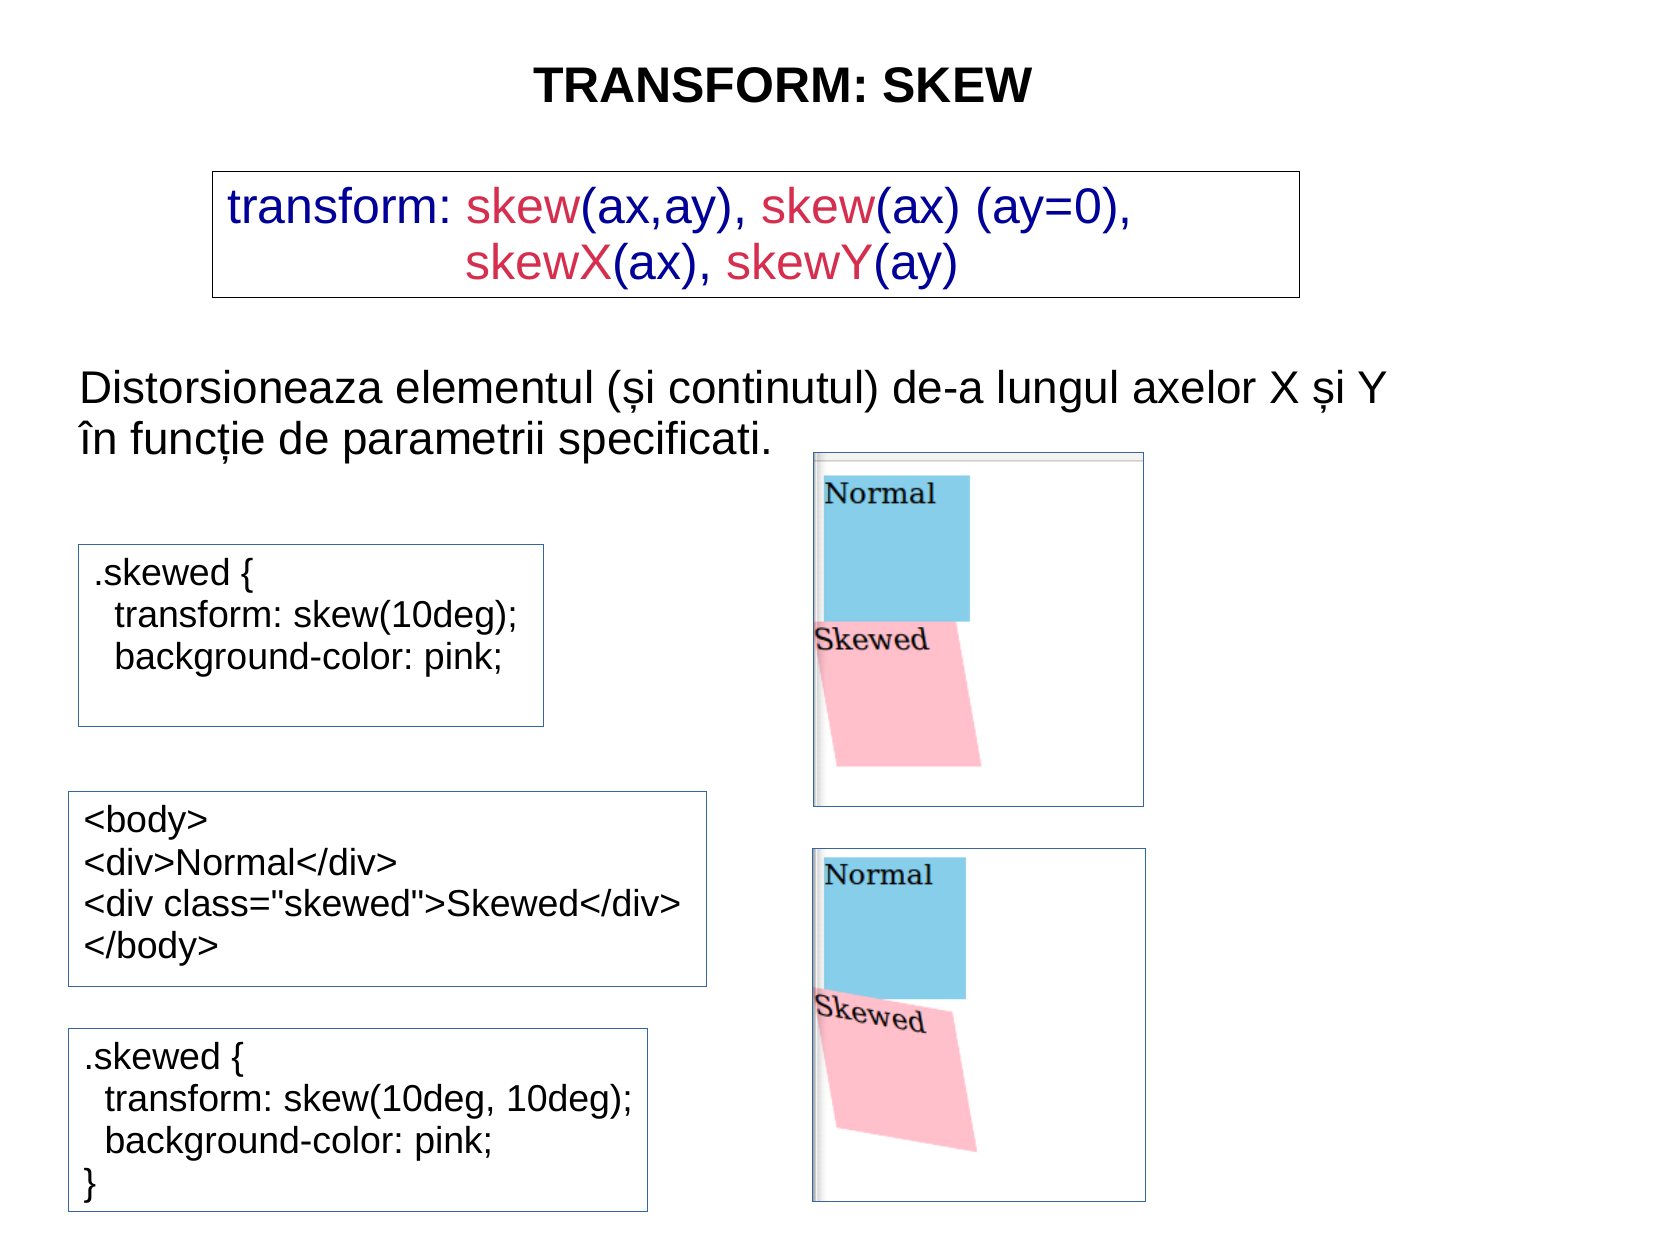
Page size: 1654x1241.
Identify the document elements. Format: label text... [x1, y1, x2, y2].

text_box transform: skew(ax,ay), skew(ax) (ay=0), skewX(ax), skewY(ay) [212, 171, 1300, 298]
text_box TRANSFORM: SKEW [518, 49, 1096, 121]
picture [812, 848, 1146, 1202]
text_box Distorsioneaza elementul (și continutul) de-a lungul axelor X și Y în funcție de parametrii specificati. [64, 354, 1405, 626]
text_box <body> <div>Normal</div> <div class="skewed">Skewed</div> </body> [68, 791, 707, 987]
text_box .skewed { transform: skew(10deg, 10deg); background-color: pink; } [68, 1028, 648, 1212]
text_box .skewed { transform: skew(10deg); background-color: pink; [78, 544, 544, 727]
picture [813, 452, 1144, 807]
